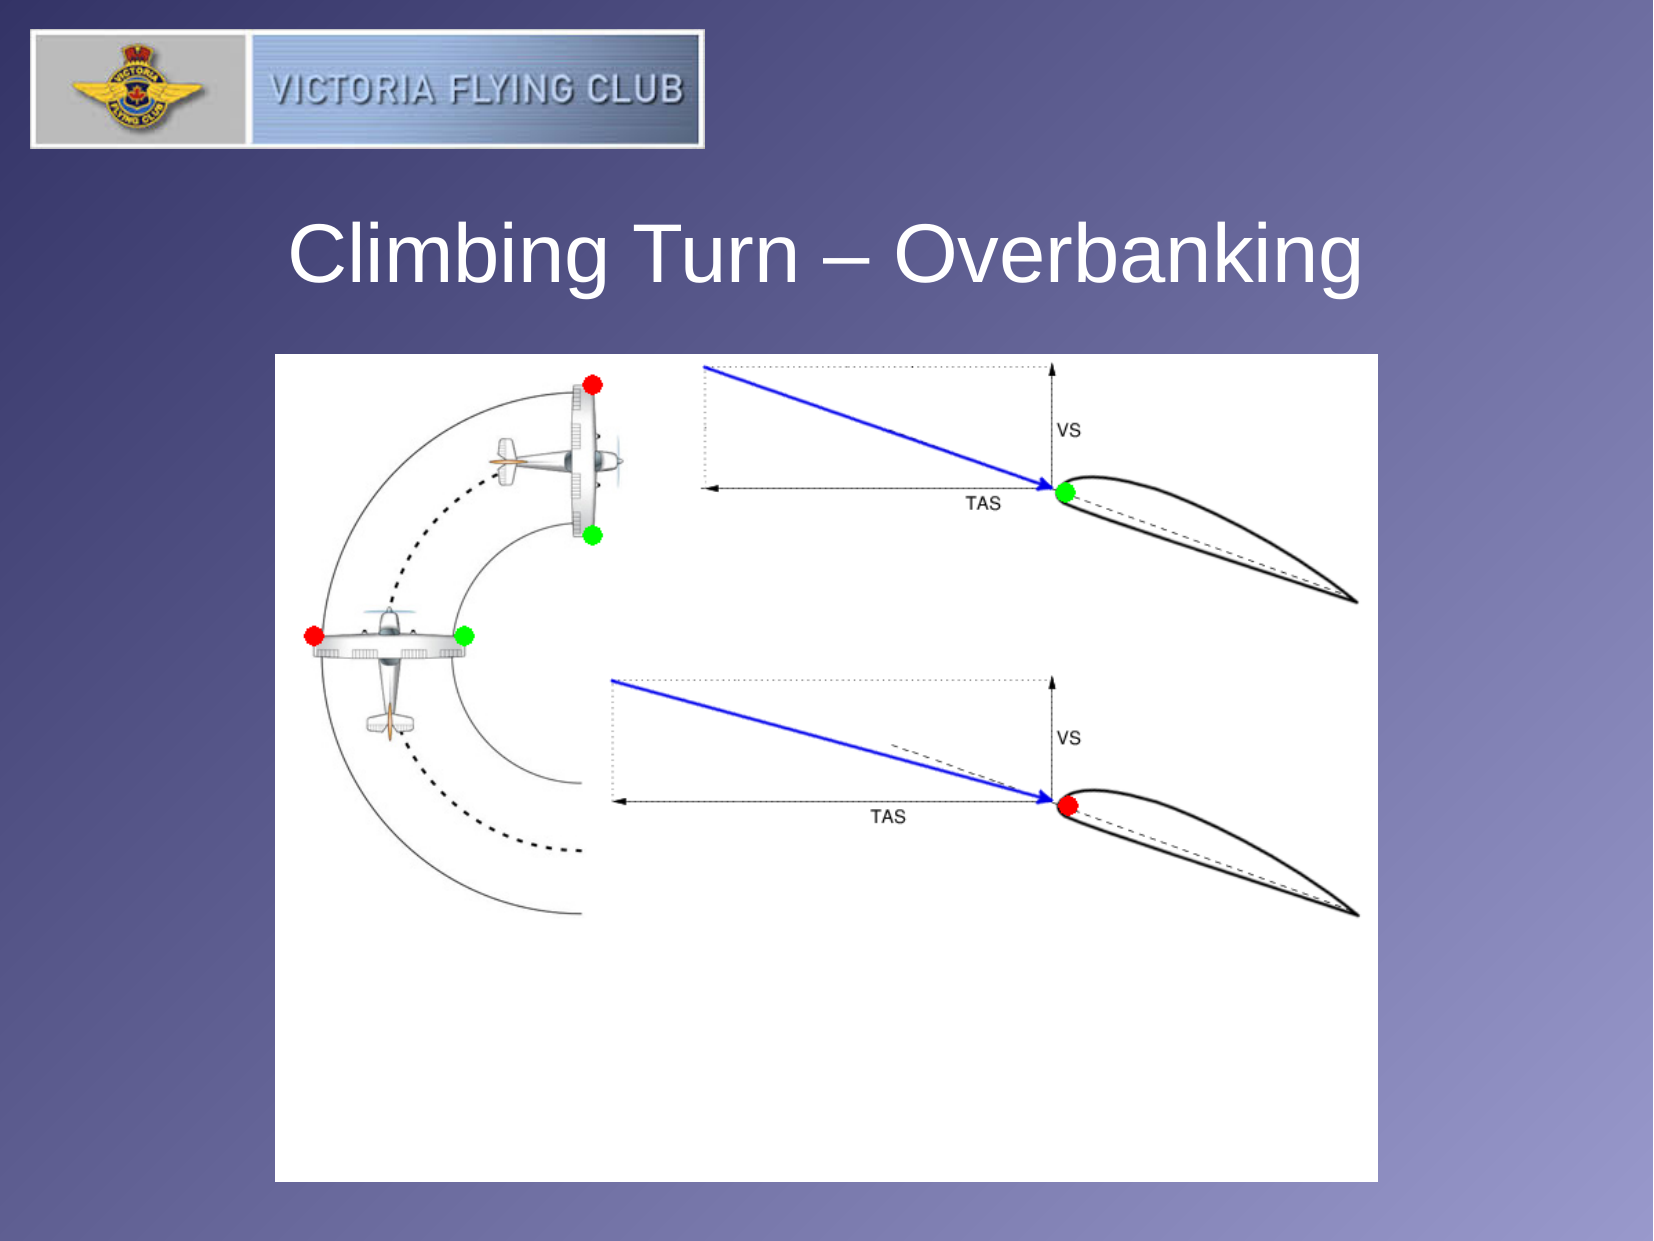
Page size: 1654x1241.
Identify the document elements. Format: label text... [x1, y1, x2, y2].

picture [30, 29, 705, 149]
title Climbing Turn – Overbanking [82, 150, 1571, 358]
picture [275, 354, 1378, 1182]
